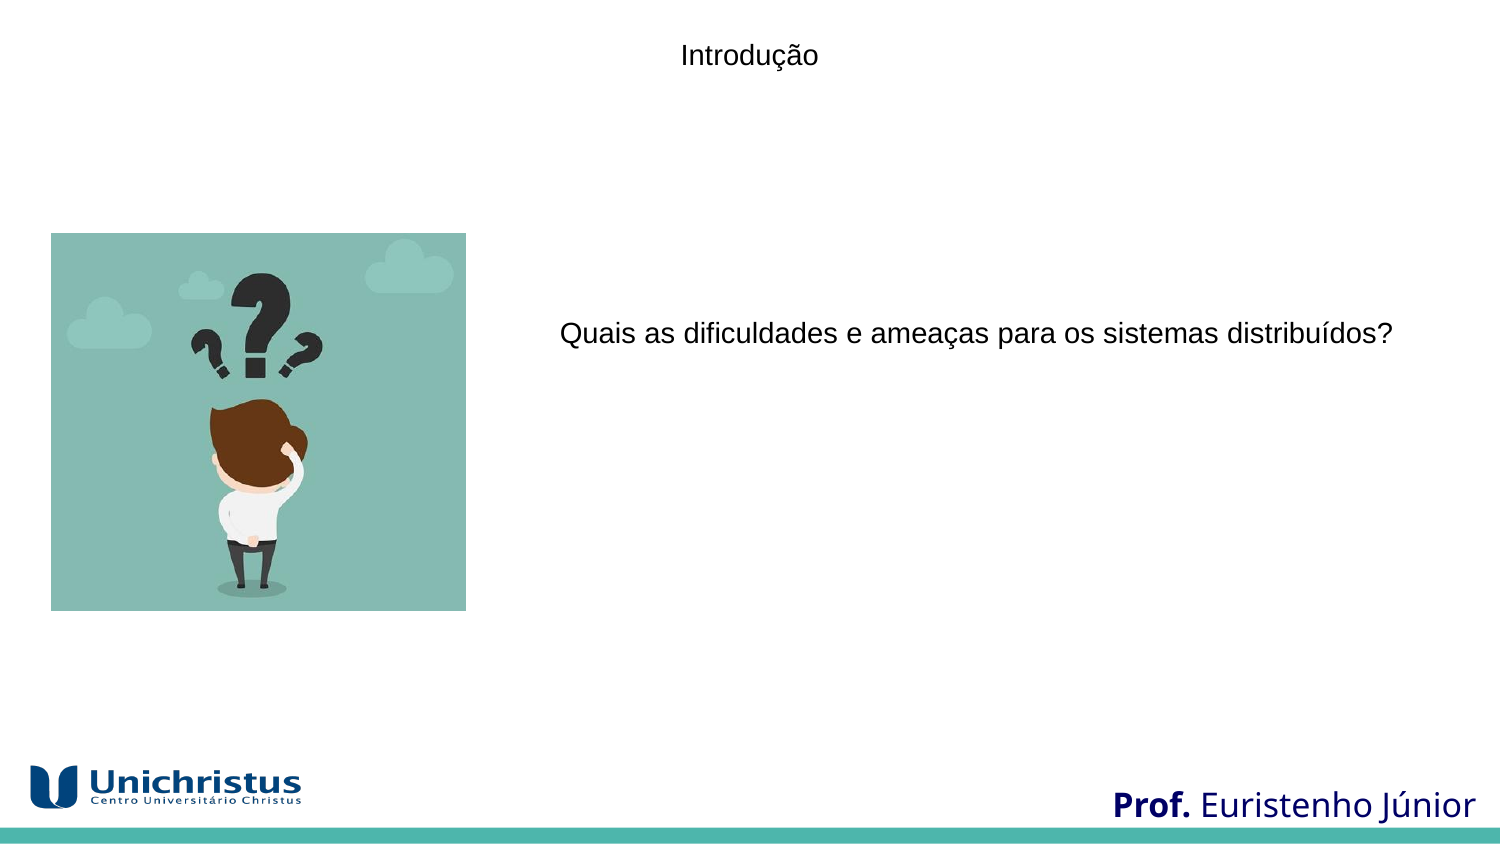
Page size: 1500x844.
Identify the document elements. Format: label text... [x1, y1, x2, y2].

picture [51, 233, 466, 611]
picture [26, 763, 305, 810]
text_box Prof. Euristenho Júnior [1097, 773, 1494, 829]
title Introdução [51, 20, 1449, 137]
list Quais as dificuldades e ameaças para os sistemas distribuídos? [544, 152, 1449, 750]
